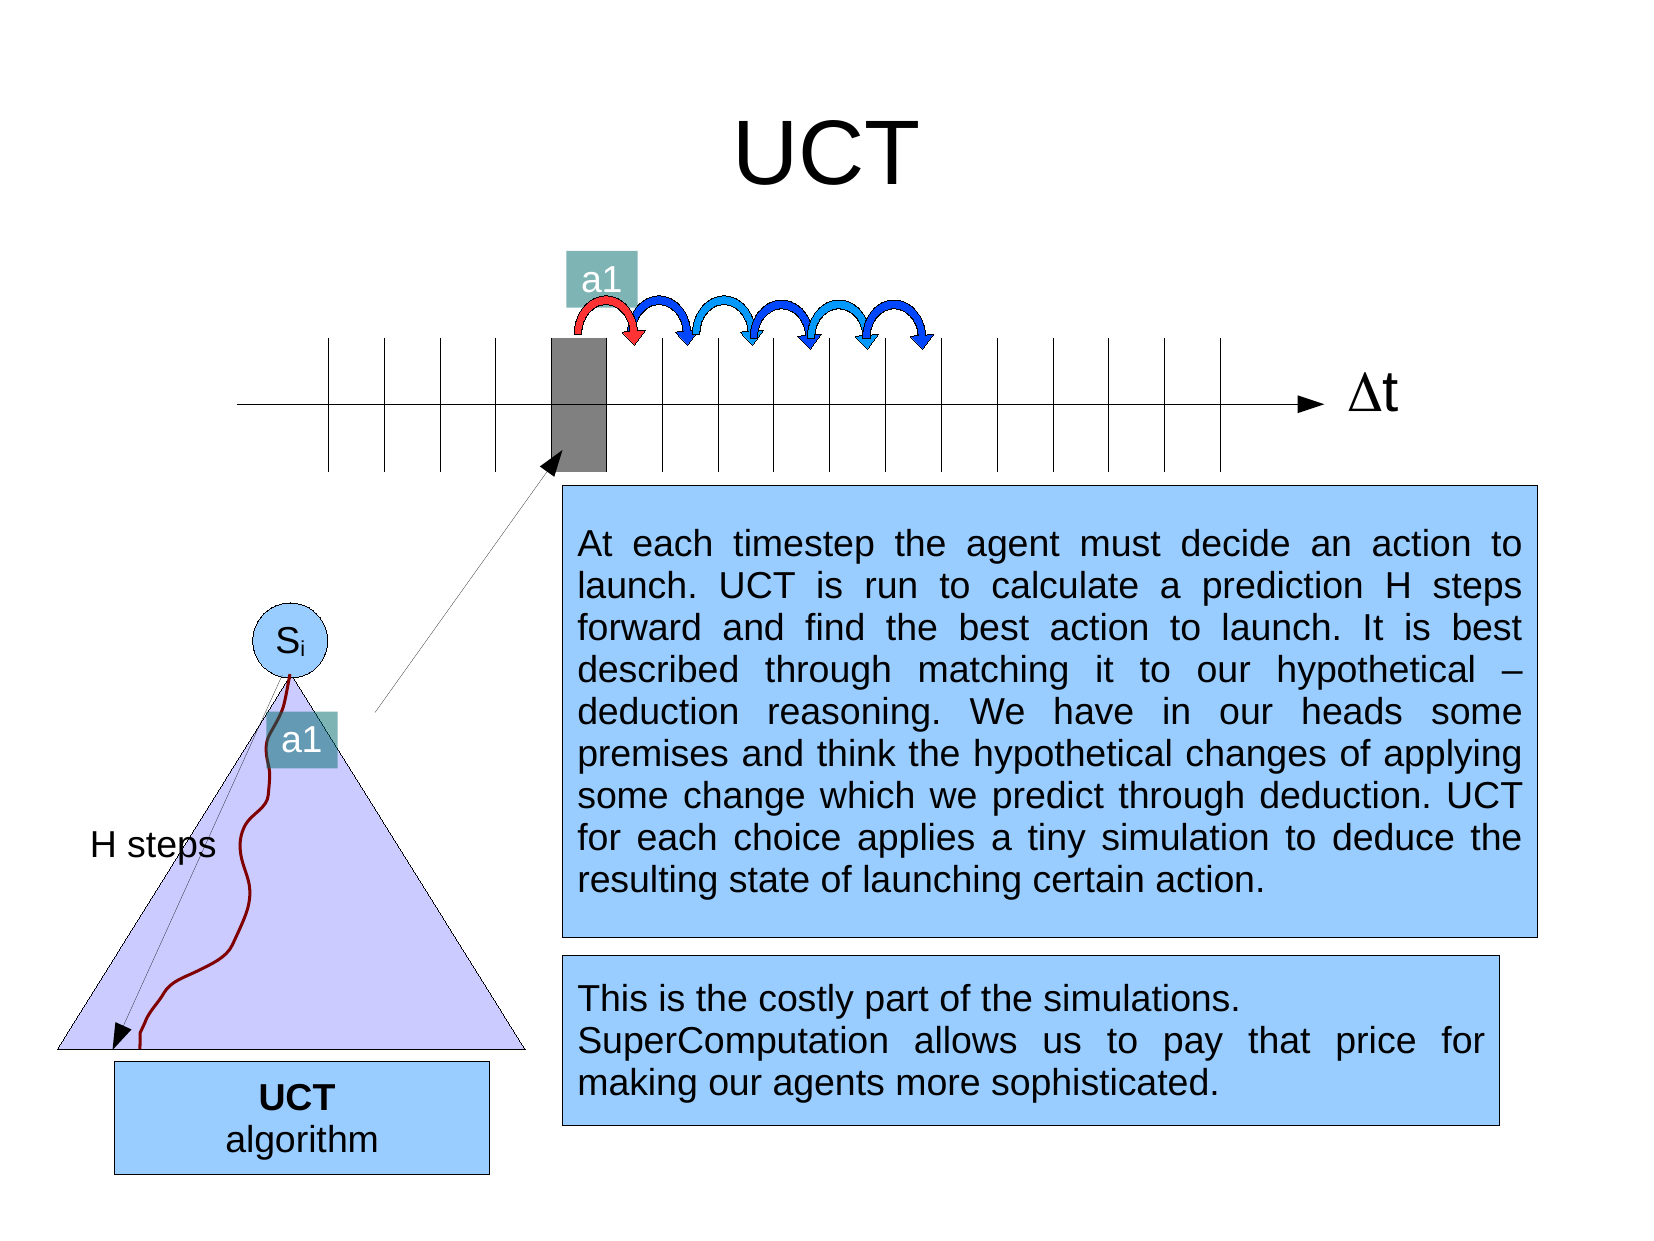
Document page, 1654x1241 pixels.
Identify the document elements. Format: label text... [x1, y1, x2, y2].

table_cell [496, 405, 551, 472]
text_box [57, 873, 192, 1050]
table_header [886, 338, 941, 404]
table_header [942, 338, 997, 404]
table_header [552, 338, 606, 404]
table_cell [830, 405, 885, 472]
text_box [203, 727, 258, 815]
text_box [574, 295, 934, 350]
table_cell [663, 405, 718, 472]
table_cell [385, 405, 440, 472]
text_box [268, 682, 286, 711]
table_header [496, 338, 551, 404]
table_header [1109, 338, 1164, 404]
text_box Δt [1332, 351, 1419, 431]
text_box H steps [75, 815, 232, 873]
text_box [284, 678, 315, 711]
table_cell [942, 405, 997, 472]
table_cell [552, 405, 606, 472]
text_box UCT algorithm [114, 1061, 490, 1175]
table_cell [329, 405, 384, 472]
table_header [329, 338, 384, 404]
table_cell [886, 405, 941, 472]
table_cell [1165, 405, 1220, 472]
table_header [830, 338, 885, 404]
table_cell [607, 405, 662, 472]
text_box [114, 714, 268, 1050]
table_cell [774, 405, 829, 472]
table_cell [441, 405, 495, 472]
table_cell [1221, 405, 1275, 472]
table_header [273, 338, 328, 404]
table_cell [719, 405, 773, 472]
text_box a1 [566, 250, 638, 308]
table_header [774, 338, 829, 404]
table_header [719, 338, 773, 404]
table_header [441, 338, 495, 404]
table_header [998, 338, 1053, 404]
table_cell [273, 405, 328, 472]
text_box Si [252, 602, 328, 678]
table_cell [1109, 405, 1164, 472]
text_box a1 [266, 711, 338, 769]
table_header [1221, 338, 1275, 404]
text_box This is the costly part of the simulations. SuperComputation allows us to pay that price for making our agents more sophisticated. [562, 955, 1500, 1126]
table_cell [998, 405, 1053, 472]
table_cell [1054, 405, 1108, 472]
table_header [385, 338, 440, 404]
text_box [142, 749, 526, 1050]
table_header [607, 338, 662, 404]
table_header [1054, 338, 1108, 404]
table_header [663, 338, 718, 404]
table_header [1165, 338, 1220, 404]
title UCT [82, 49, 1571, 257]
